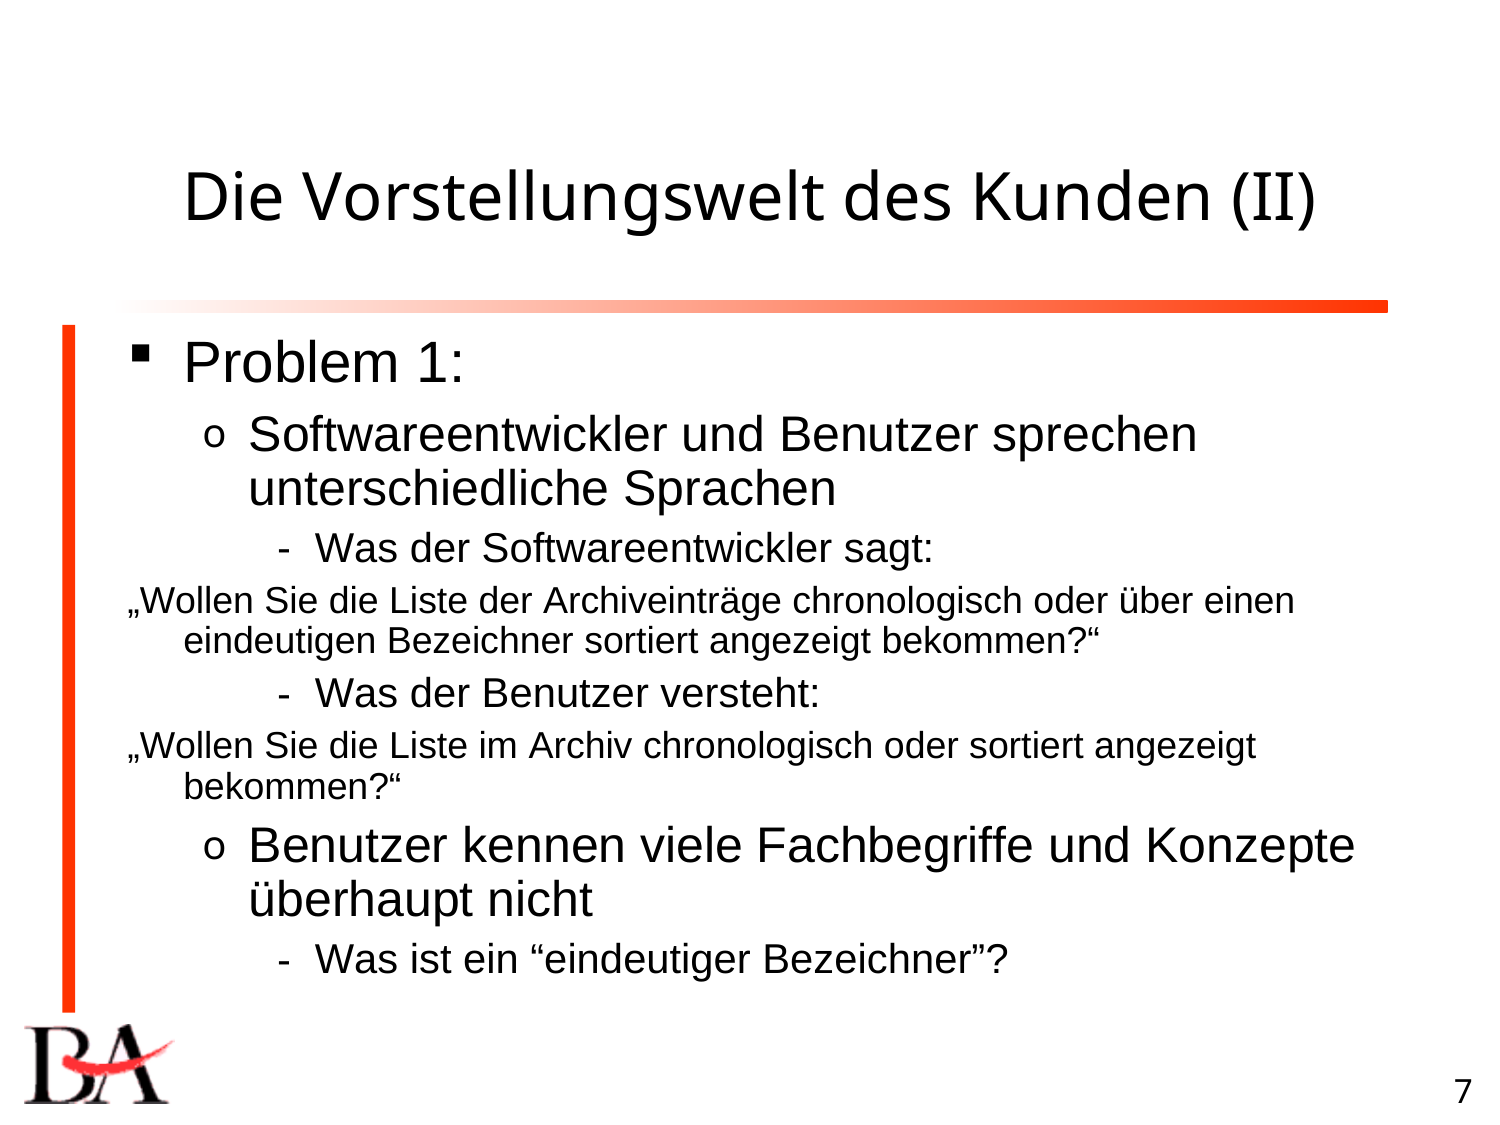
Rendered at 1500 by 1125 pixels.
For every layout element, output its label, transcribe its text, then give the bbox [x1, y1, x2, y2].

list Problem 1: Softwareentwickler und Benutzer sprechen unterschiedliche Sprachen Was der Softwareentwickler sagt: „Wollen Sie die Liste der Archiveinträge chronologisch oder über einen eindeutigen Bezeichner sortiert angezeigt bekommen?“ Was der Benutzer versteht: „Wollen Sie die Liste im Archiv chronologisch oder sortiert angezeigt bekommen?“ Benutzer kennen viele Fachbegriffe und Konzepte überhaupt nicht Was ist ein “eindeutiger Bezeichner”? [112, 324, 1388, 1051]
picture [24, 1024, 175, 1104]
title Die Vorstellungswelt des Kunden (II) [112, 96, 1388, 292]
